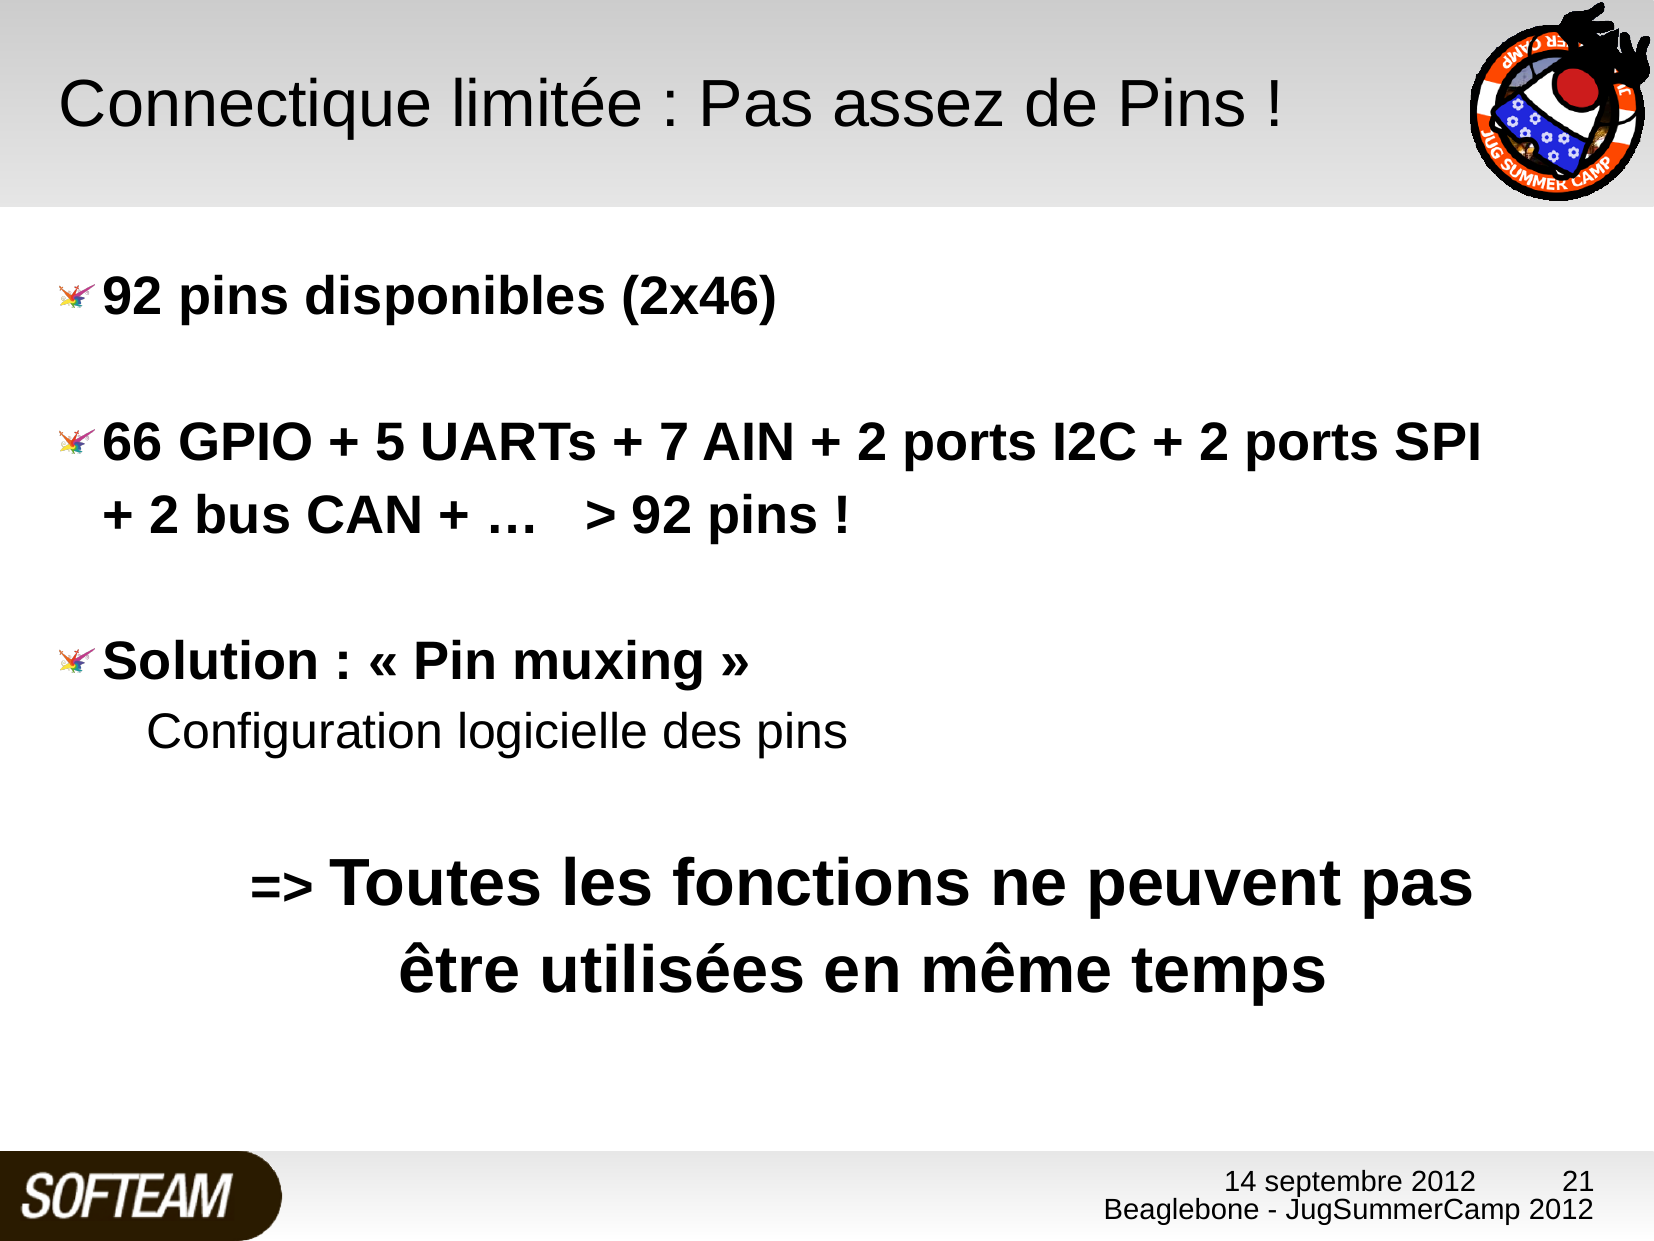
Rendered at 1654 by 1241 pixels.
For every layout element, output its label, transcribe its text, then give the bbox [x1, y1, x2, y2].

picture [0, 1151, 286, 1241]
picture [1465, 0, 1654, 207]
list 92 pins disponibles (2x46) 66 GPIO + 5 UARTs + 7 AIN + 2 ports I2C + 2 ports SPI + 2 bus CAN + … > 92 pins ! Solution : « Pin muxing » Configuration logicielle des pins => Toutes les fonctions ne peuvent pas être utilisées en même temps [59, 265, 1625, 1152]
title Connectique limitée : Pas assez de Pins ! [59, 29, 1359, 178]
